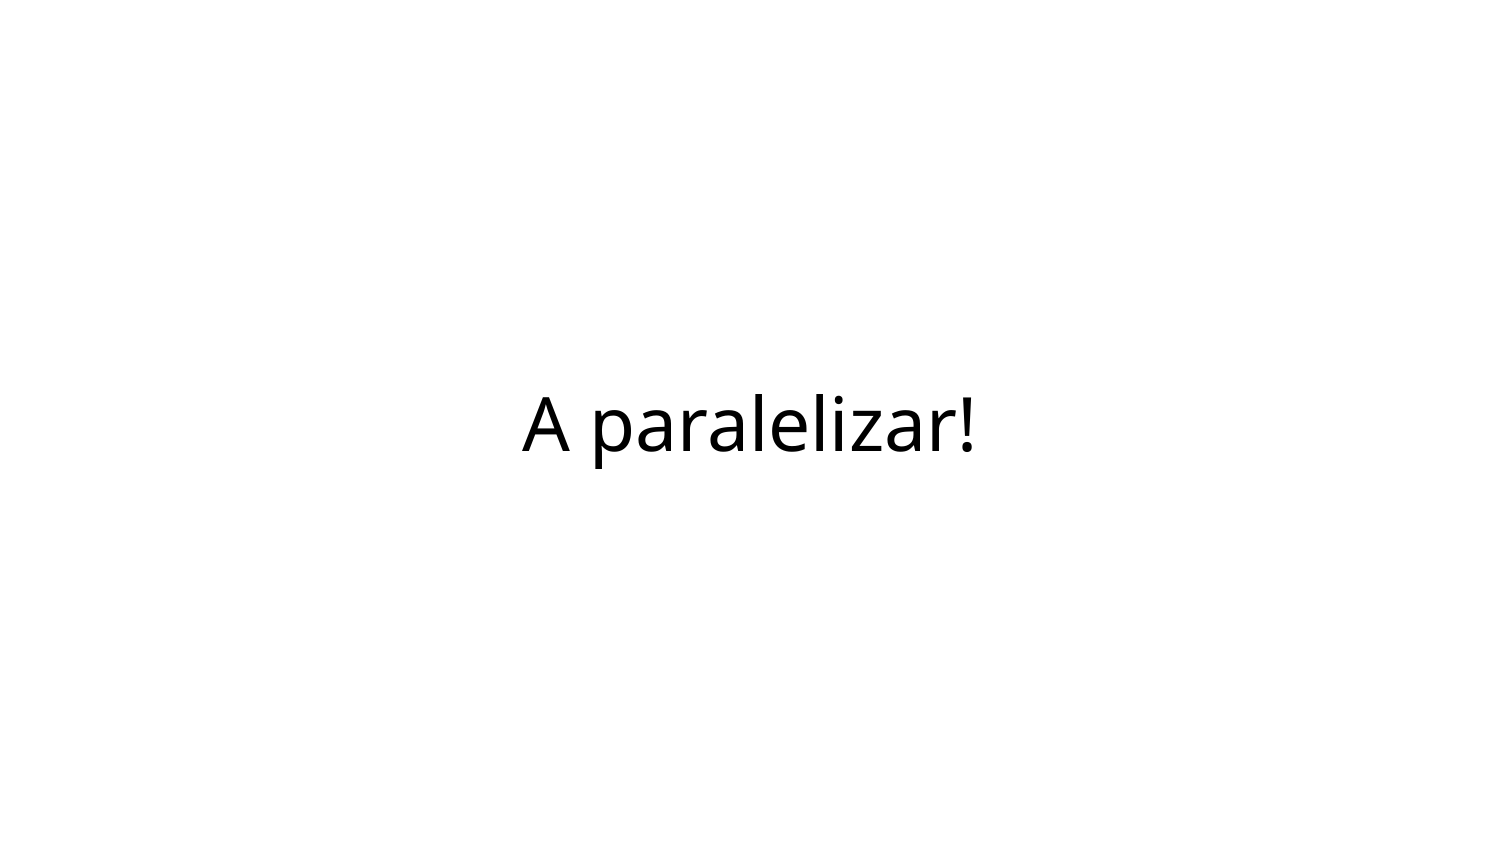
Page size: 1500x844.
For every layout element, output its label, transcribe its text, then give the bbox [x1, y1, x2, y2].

title A paralelizar! [51, 352, 1449, 491]
